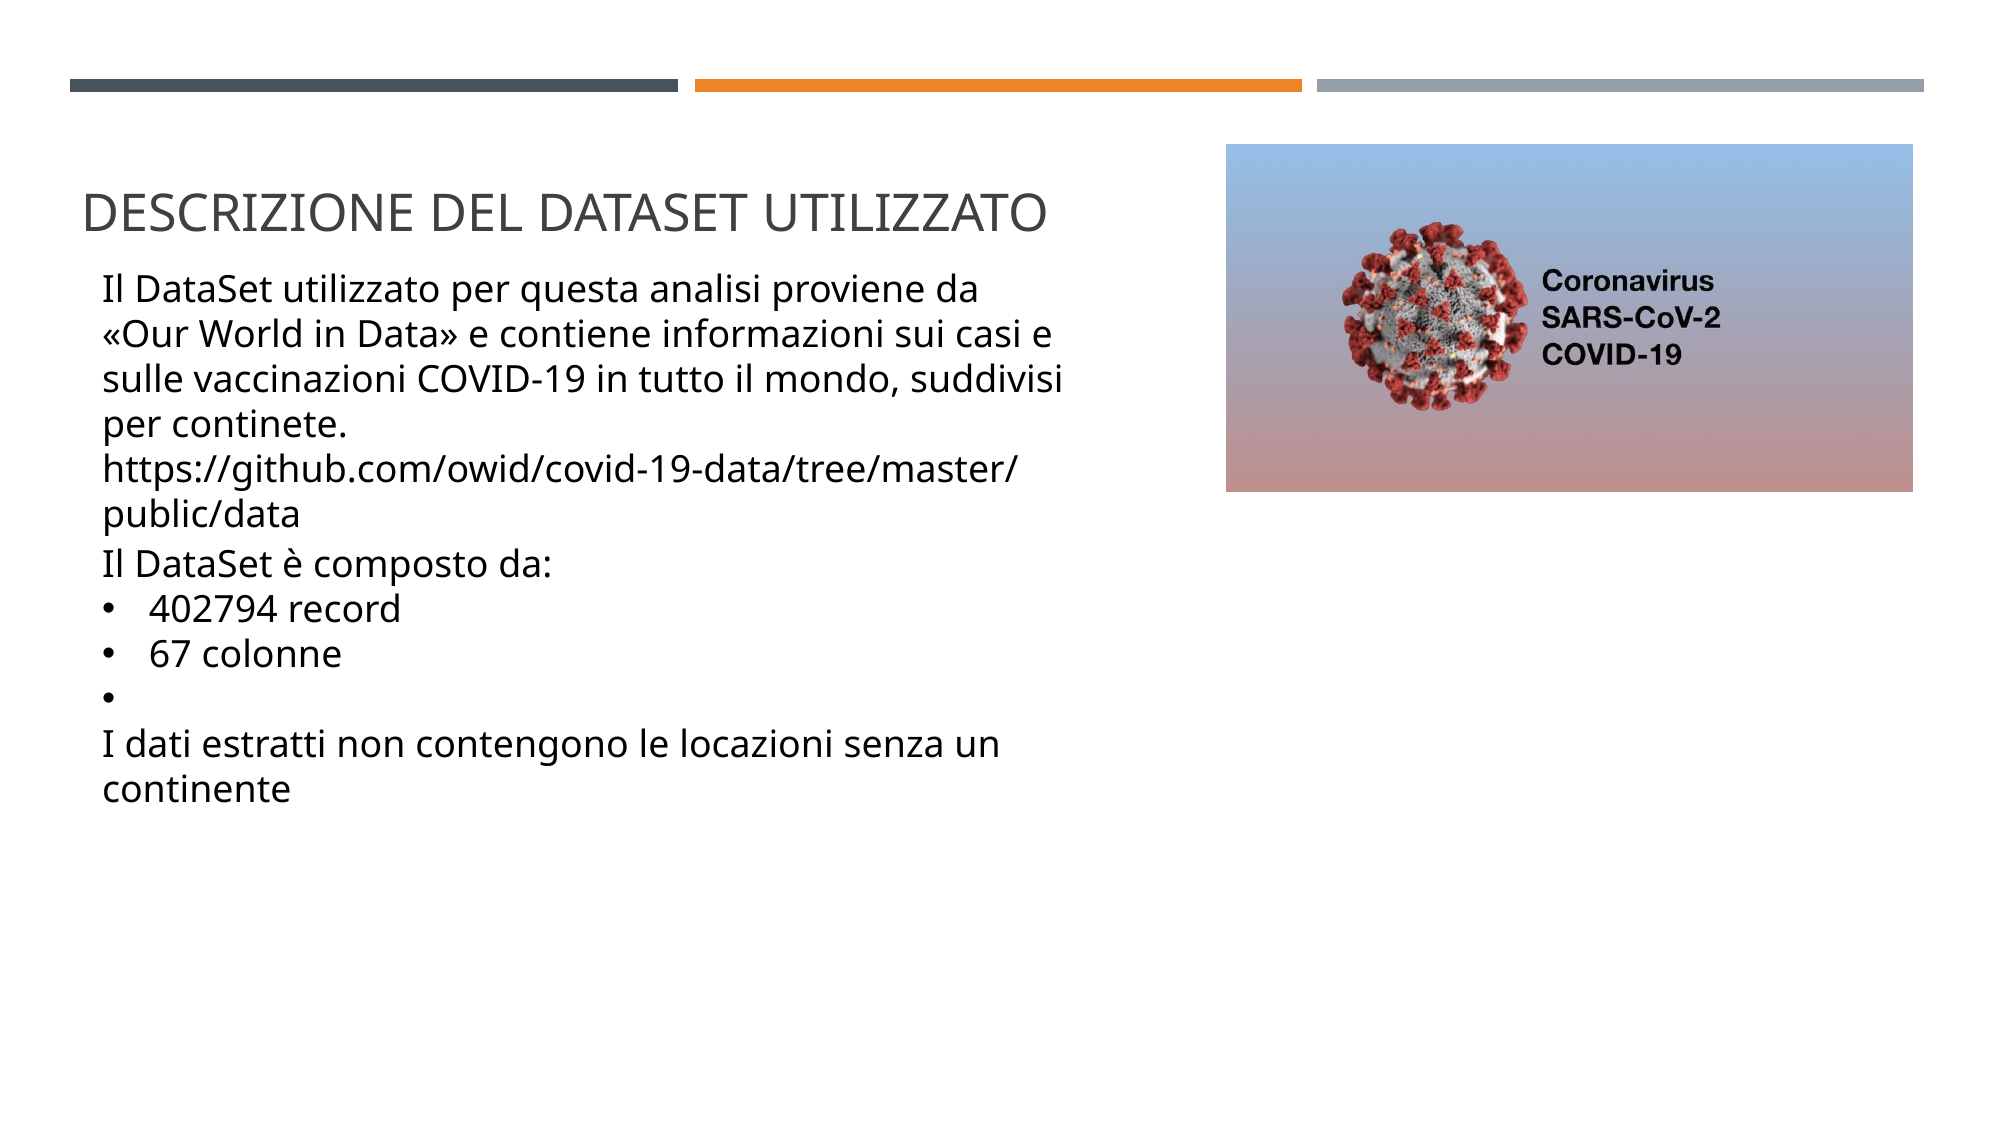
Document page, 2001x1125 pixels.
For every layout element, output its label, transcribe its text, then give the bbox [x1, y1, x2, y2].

text_box Il DataSet è composto da: 402794 record 67 colonne I dati estratti non contengono le locazioni senza un continente [87, 532, 1069, 775]
picture [1226, 144, 1913, 492]
text_box Il DataSet utilizzato per questa analisi proviene da «Our World in Data» e contiene informazioni sui casi e sulle vaccinazioni COVID-19 in tutto il mondo, suddivisi per continete. https://github.com/owid/covid-19-data/tree/master/public/data [87, 257, 1087, 501]
title Descrizione del dataset utilizzato [62, 108, 1069, 250]
